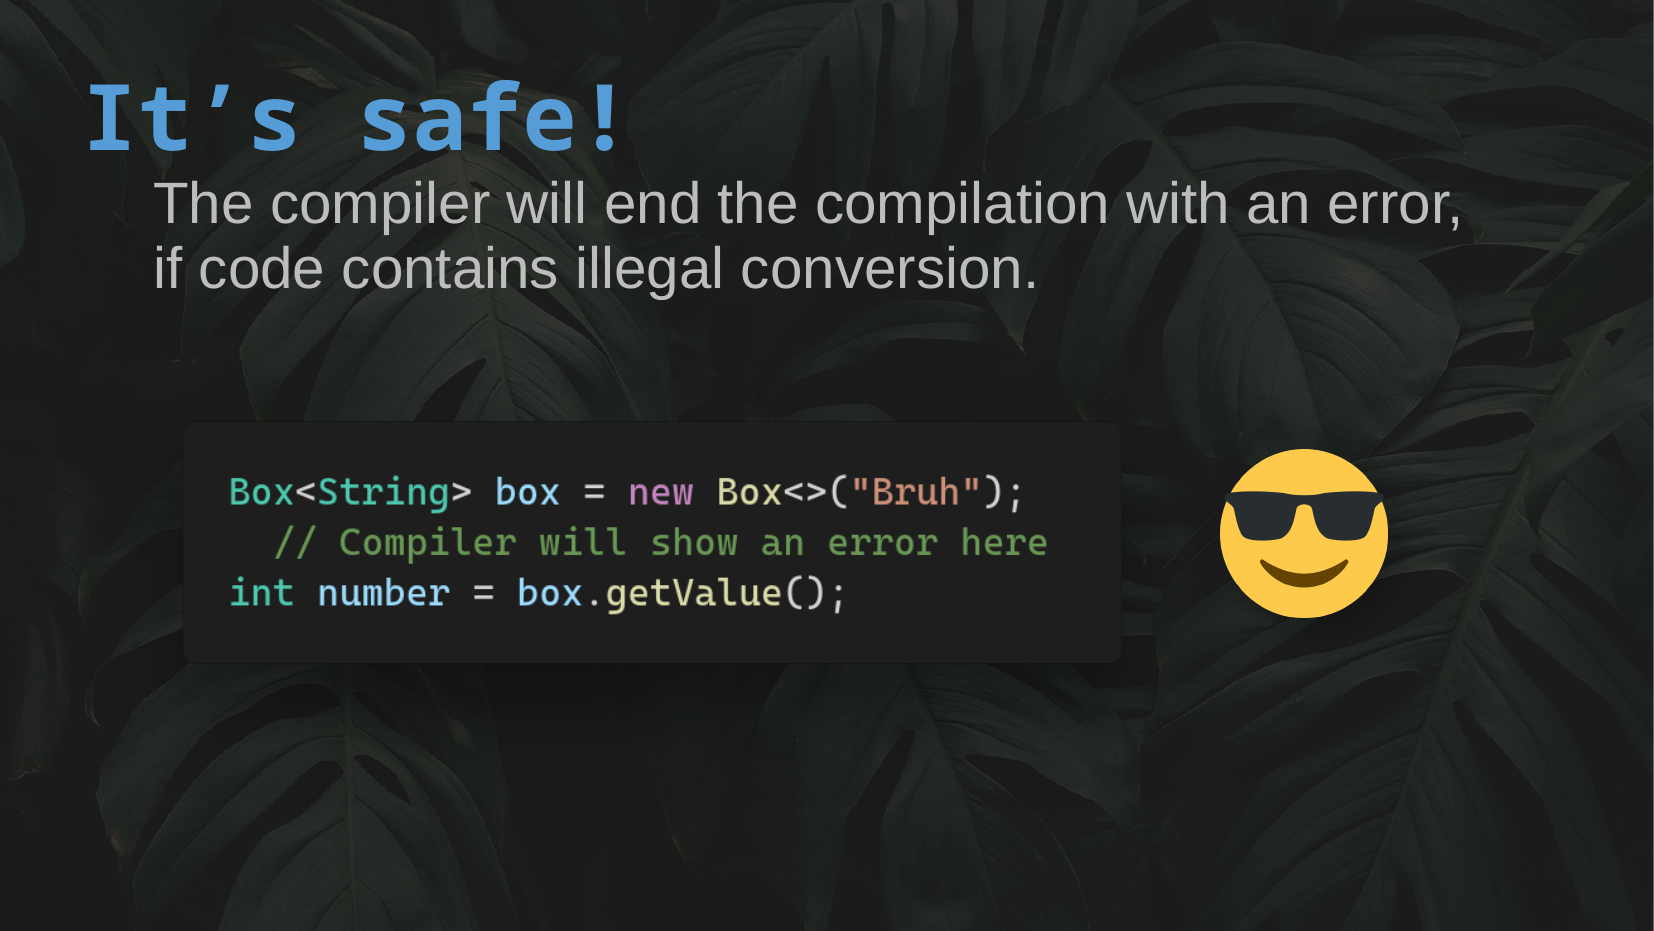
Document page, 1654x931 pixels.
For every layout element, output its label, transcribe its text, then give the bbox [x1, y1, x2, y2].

picture [0, 0, 1654, 931]
list The compiler will end the compilation with an error, if code contains illegal conversion. [82, 170, 1501, 306]
title It’s safe! [82, 37, 1571, 193]
